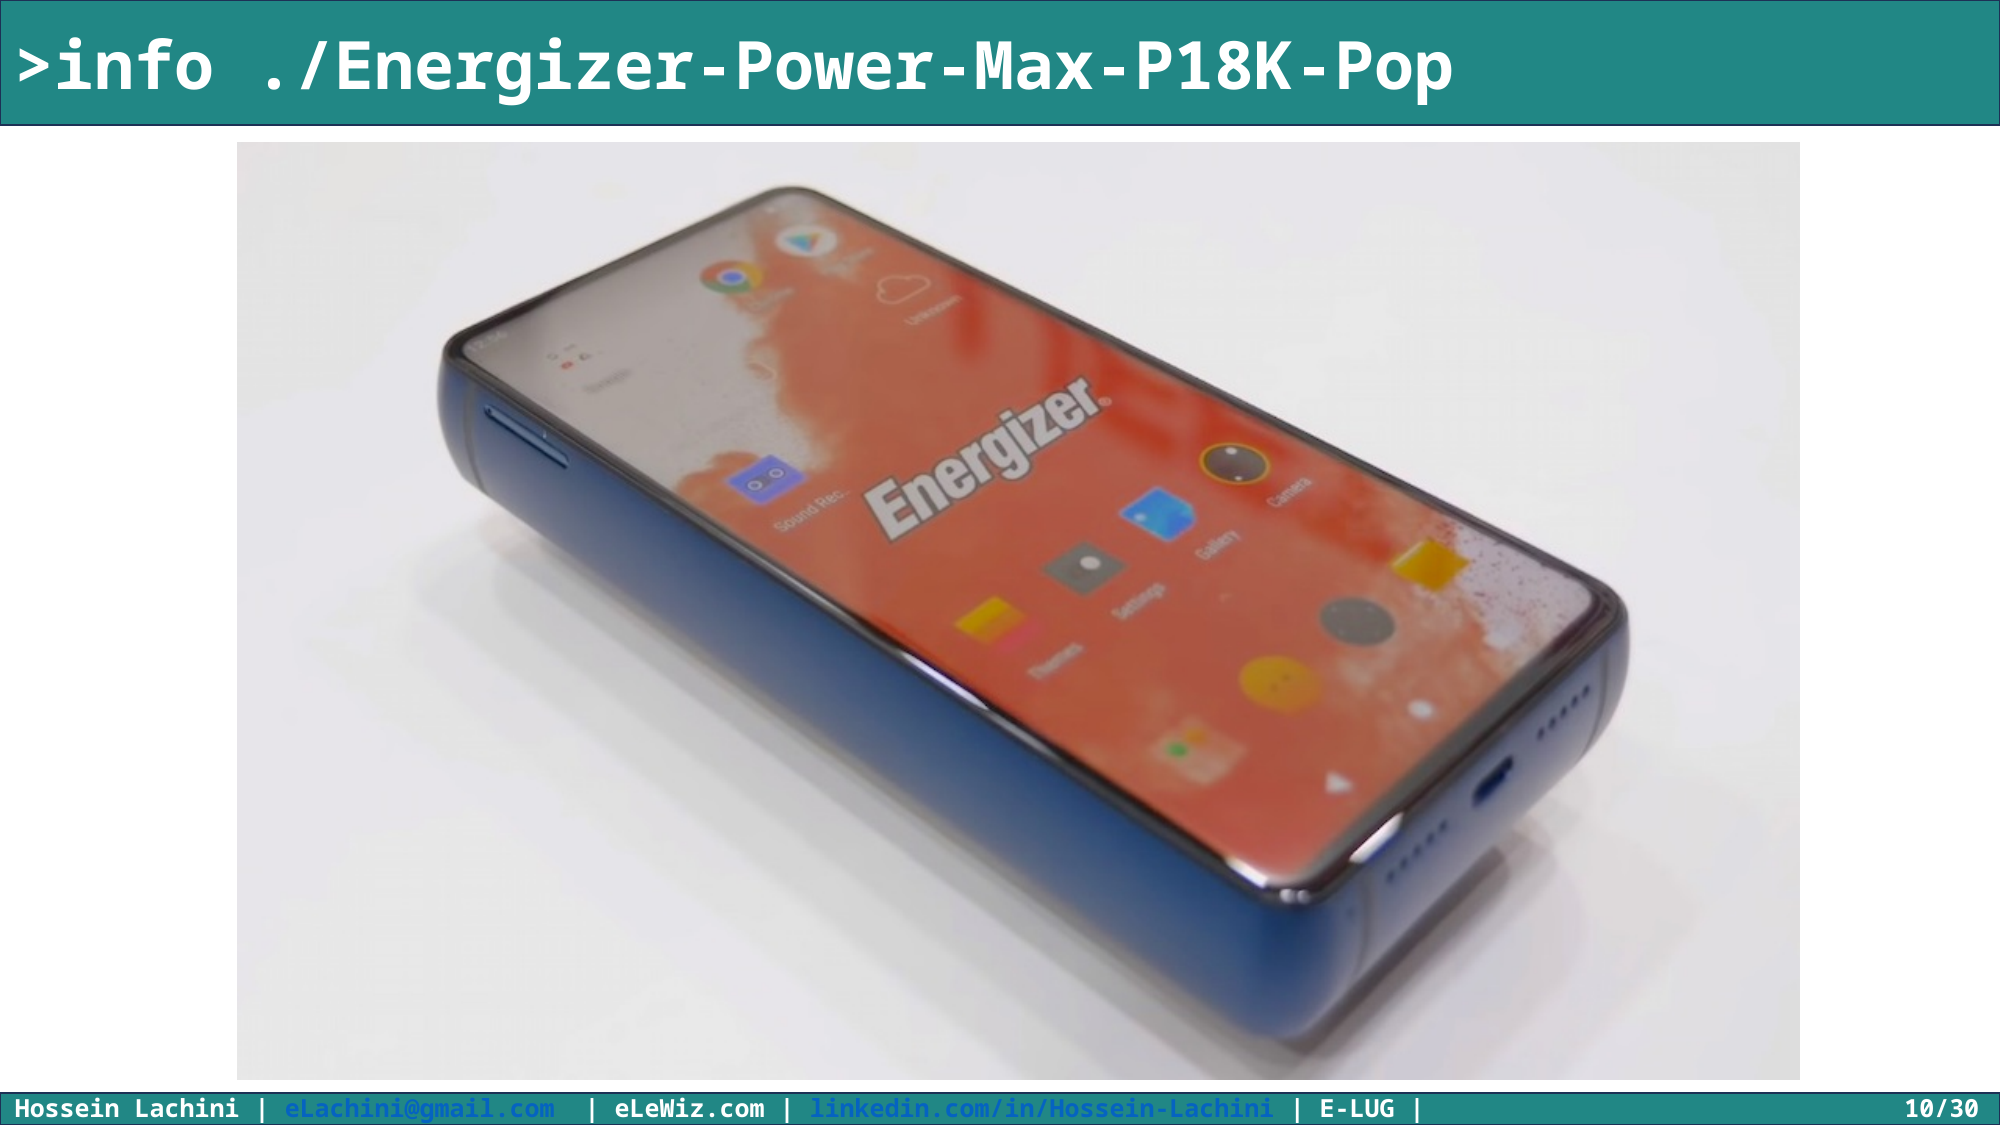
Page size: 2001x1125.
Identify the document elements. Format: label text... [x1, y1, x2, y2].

text_box >info ./Energizer-Power-Max-P18K-Pop [0, 0, 2000, 125]
picture [237, 142, 1801, 1081]
text_box Hossein Lachini | eLachini@gmail.com | eLeWiz.com | linkedin.com/in/Hossein-Lachini | E-LUG | 10/30 [0, 1093, 2000, 1125]
